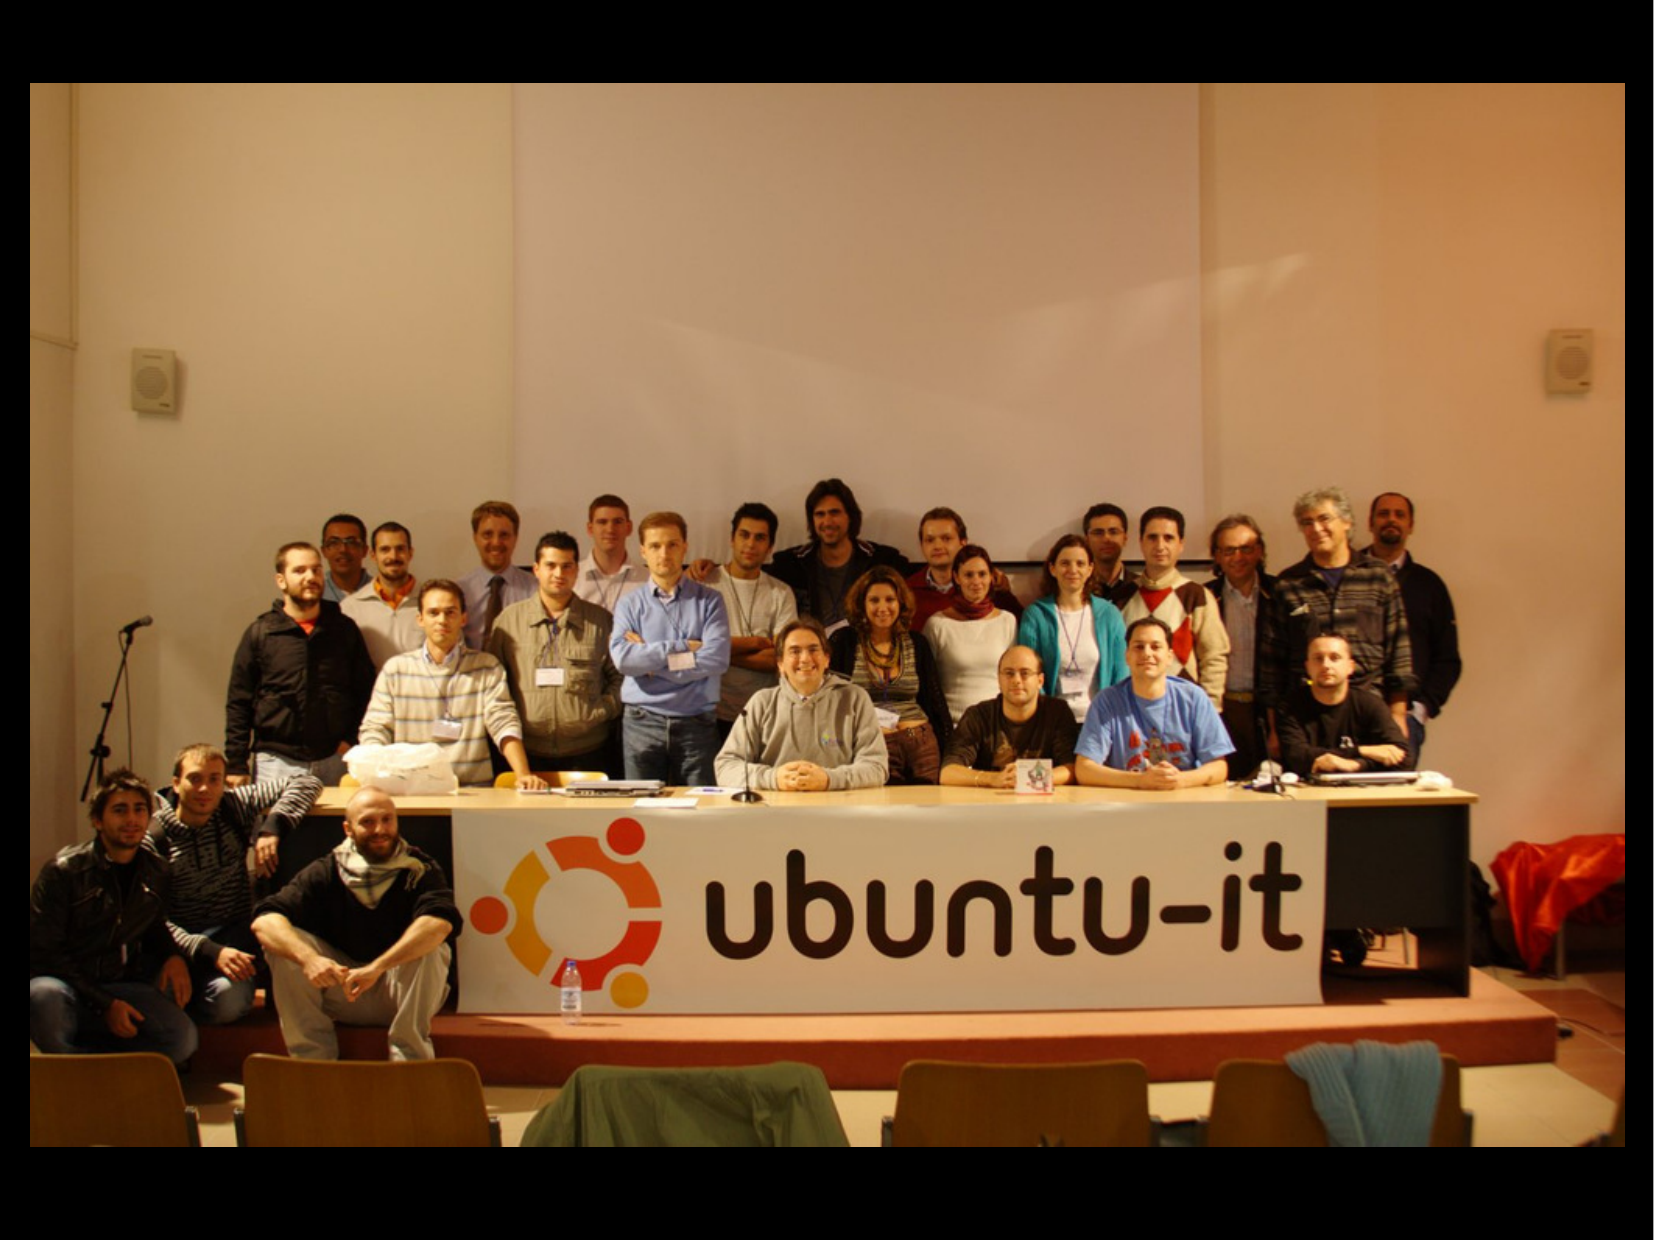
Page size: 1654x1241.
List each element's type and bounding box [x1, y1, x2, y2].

picture [30, 83, 1625, 1147]
